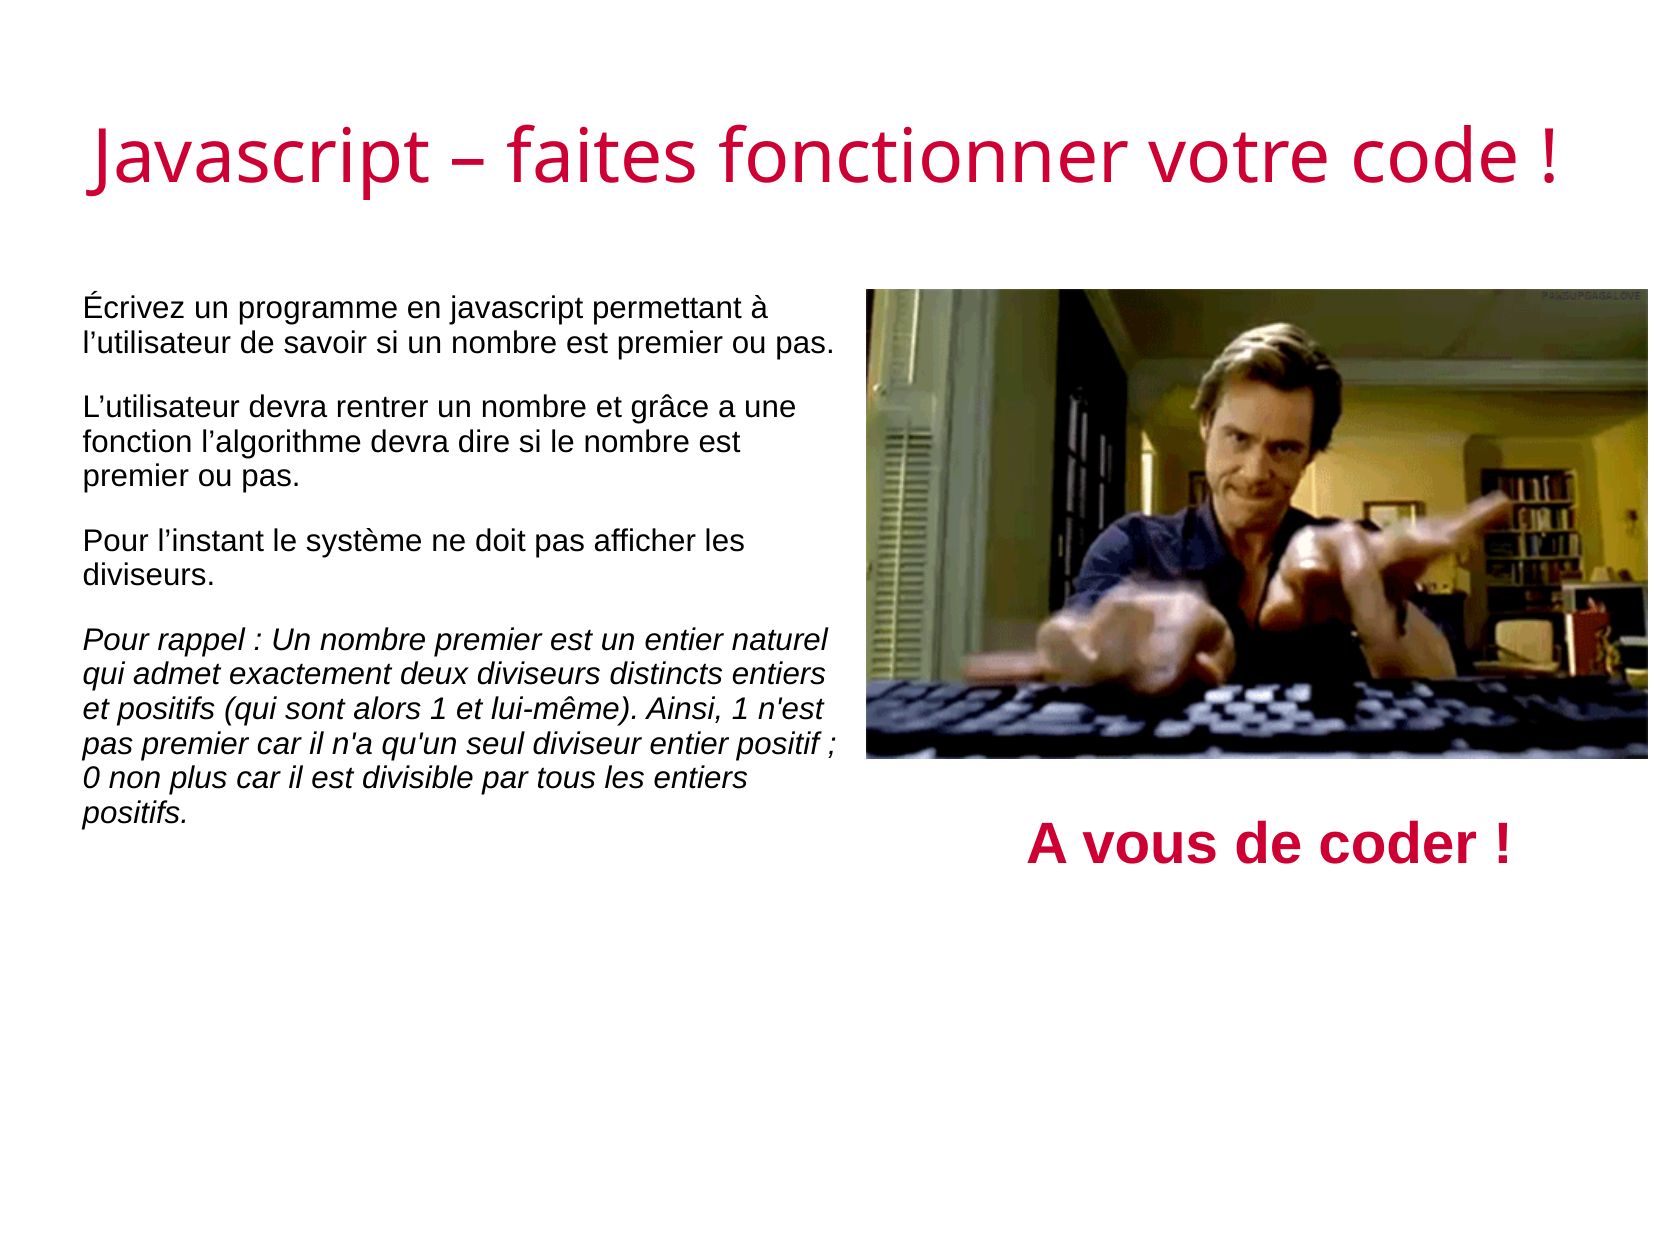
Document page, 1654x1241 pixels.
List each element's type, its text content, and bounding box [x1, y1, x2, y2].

picture [866, 289, 1648, 759]
list Écrivez un programme en javascript permettant à l’utilisateur de savoir si un nombre est premier ou pas. L’utilisateur devra rentrer un nombre et grâce a une fonction l’algorithme devra dire si le nombre est premier ou pas. Pour l’instant le système ne doit pas afficher les diviseurs. Pour rappel : Un nombre premier est un entier naturel qui admet exactement deux diviseurs distincts entiers et positifs (qui sont alors 1 et lui-même). Ainsi, 1 n'est pas premier car il n'a qu'un seul diviseur entier positif ; 0 non plus car il est divisible par tous les entiers positifs. [82, 290, 851, 1111]
title Javascript – faites fonctionner votre code ! [82, 49, 1571, 257]
text_box A vous de coder ! [944, 803, 1595, 883]
